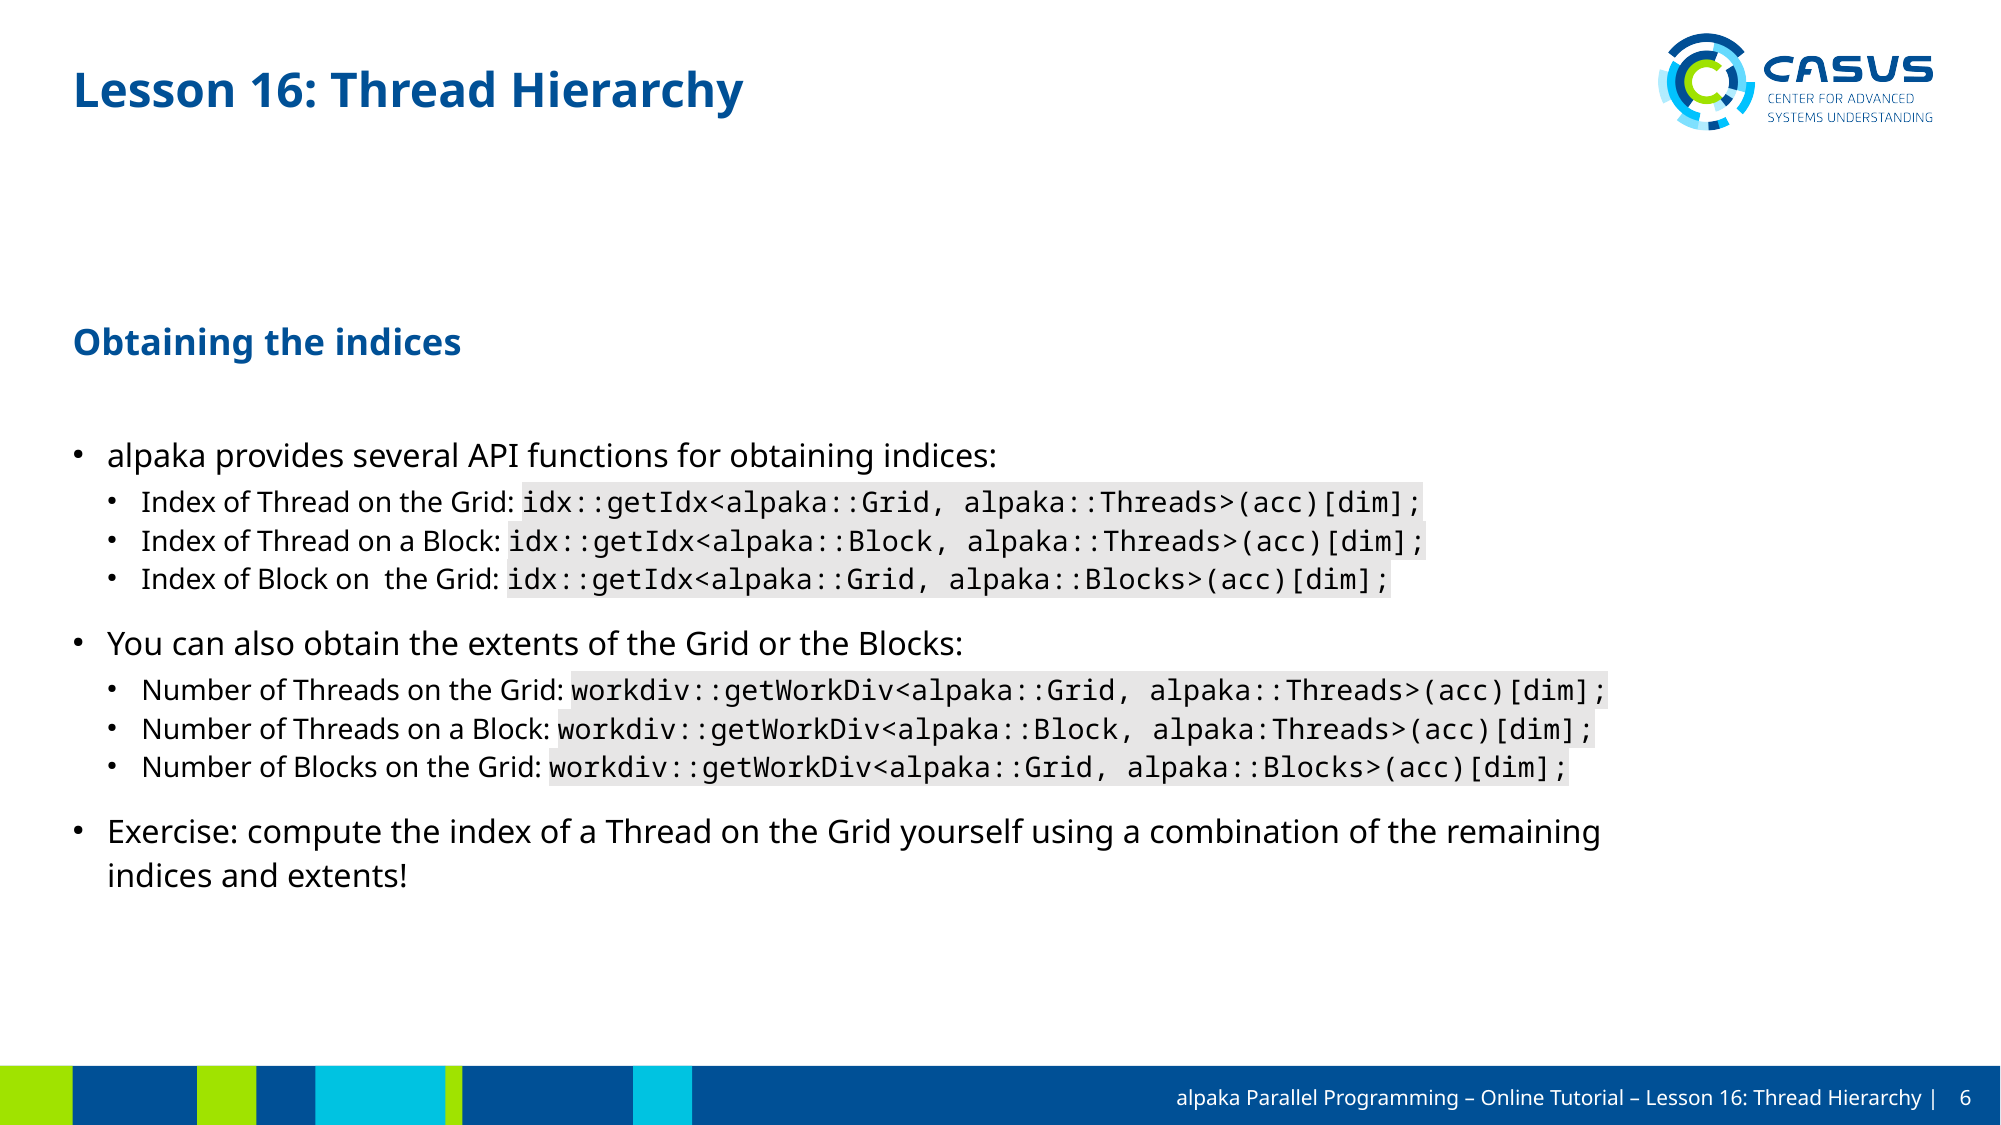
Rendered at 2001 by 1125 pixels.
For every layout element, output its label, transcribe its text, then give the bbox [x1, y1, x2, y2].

list Obtaining the indices alpaka provides several API functions for obtaining indices: Index of Thread on the Grid: idx::getIdx<alpaka::Grid, alpaka::Threads>(acc)[dim]; Index of Thread on a Block: idx::getIdx<alpaka::Block, alpaka::Threads>(acc)[dim]; Index of Block on the Grid: idx::getIdx<alpaka::Grid, alpaka::Blocks>(acc)[dim]; You can also obtain the extents of the Grid or the Blocks: Number of Threads on the Grid: workdiv::getWorkDiv<alpaka::Grid, alpaka::Threads>(acc)[dim]; Number of Threads on a Block: workdiv::getWorkDiv<alpaka::Block, alpaka:Threads>(acc)[dim]; Number of Blocks on the Grid: workdiv::getWorkDiv<alpaka::Grid, alpaka::Blocks>(acc)[dim]; Exercise: compute the index of a Thread on the Grid yourself using a combination of the remaining indices and extents! [72, 316, 1620, 979]
picture [1658, 33, 1933, 131]
title Lesson 16: Thread Hierarchy [72, 54, 1620, 123]
